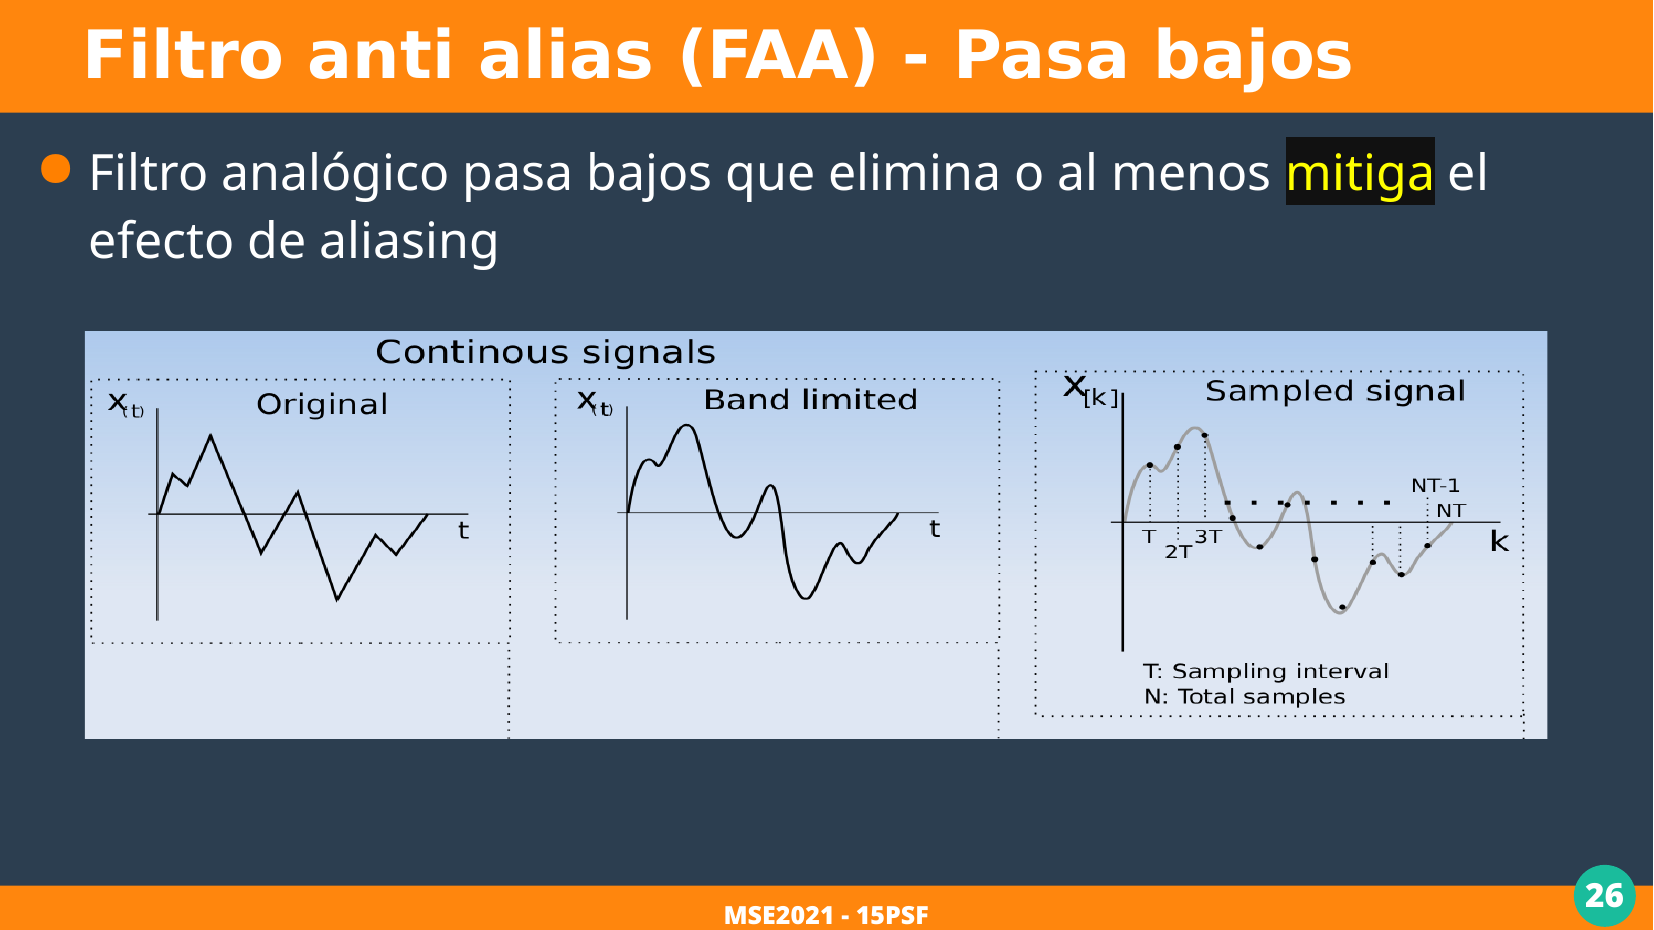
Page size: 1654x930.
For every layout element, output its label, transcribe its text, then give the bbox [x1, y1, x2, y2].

list Filtro analógico pasa bajos que elimina o al menos mitiga el efecto de aliasing [18, 137, 1648, 301]
picture [84, 331, 1548, 739]
title Filtro anti alias (FAA) - Pasa bajos [0, 16, 1653, 113]
